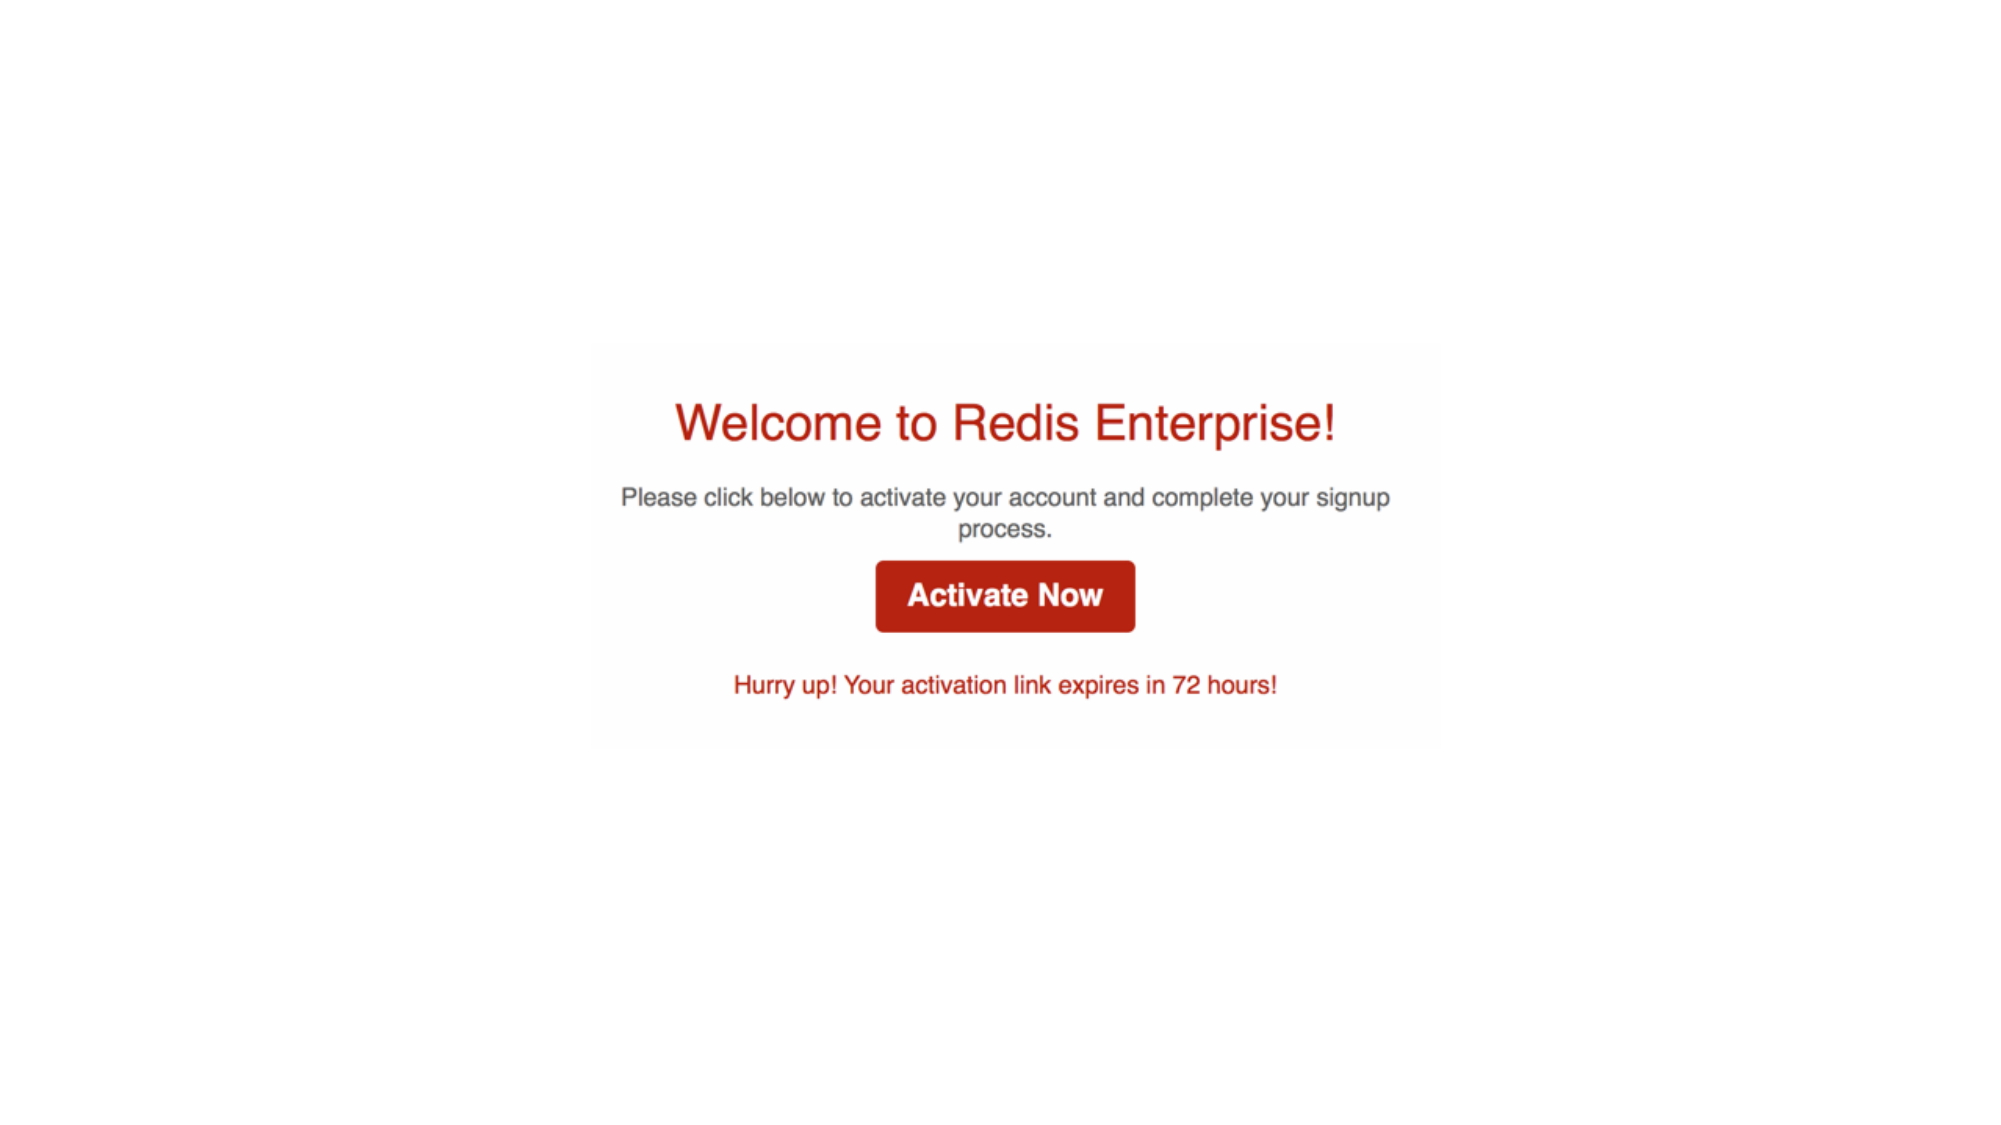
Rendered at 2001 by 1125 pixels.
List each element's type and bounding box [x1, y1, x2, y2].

picture [591, 343, 1441, 749]
